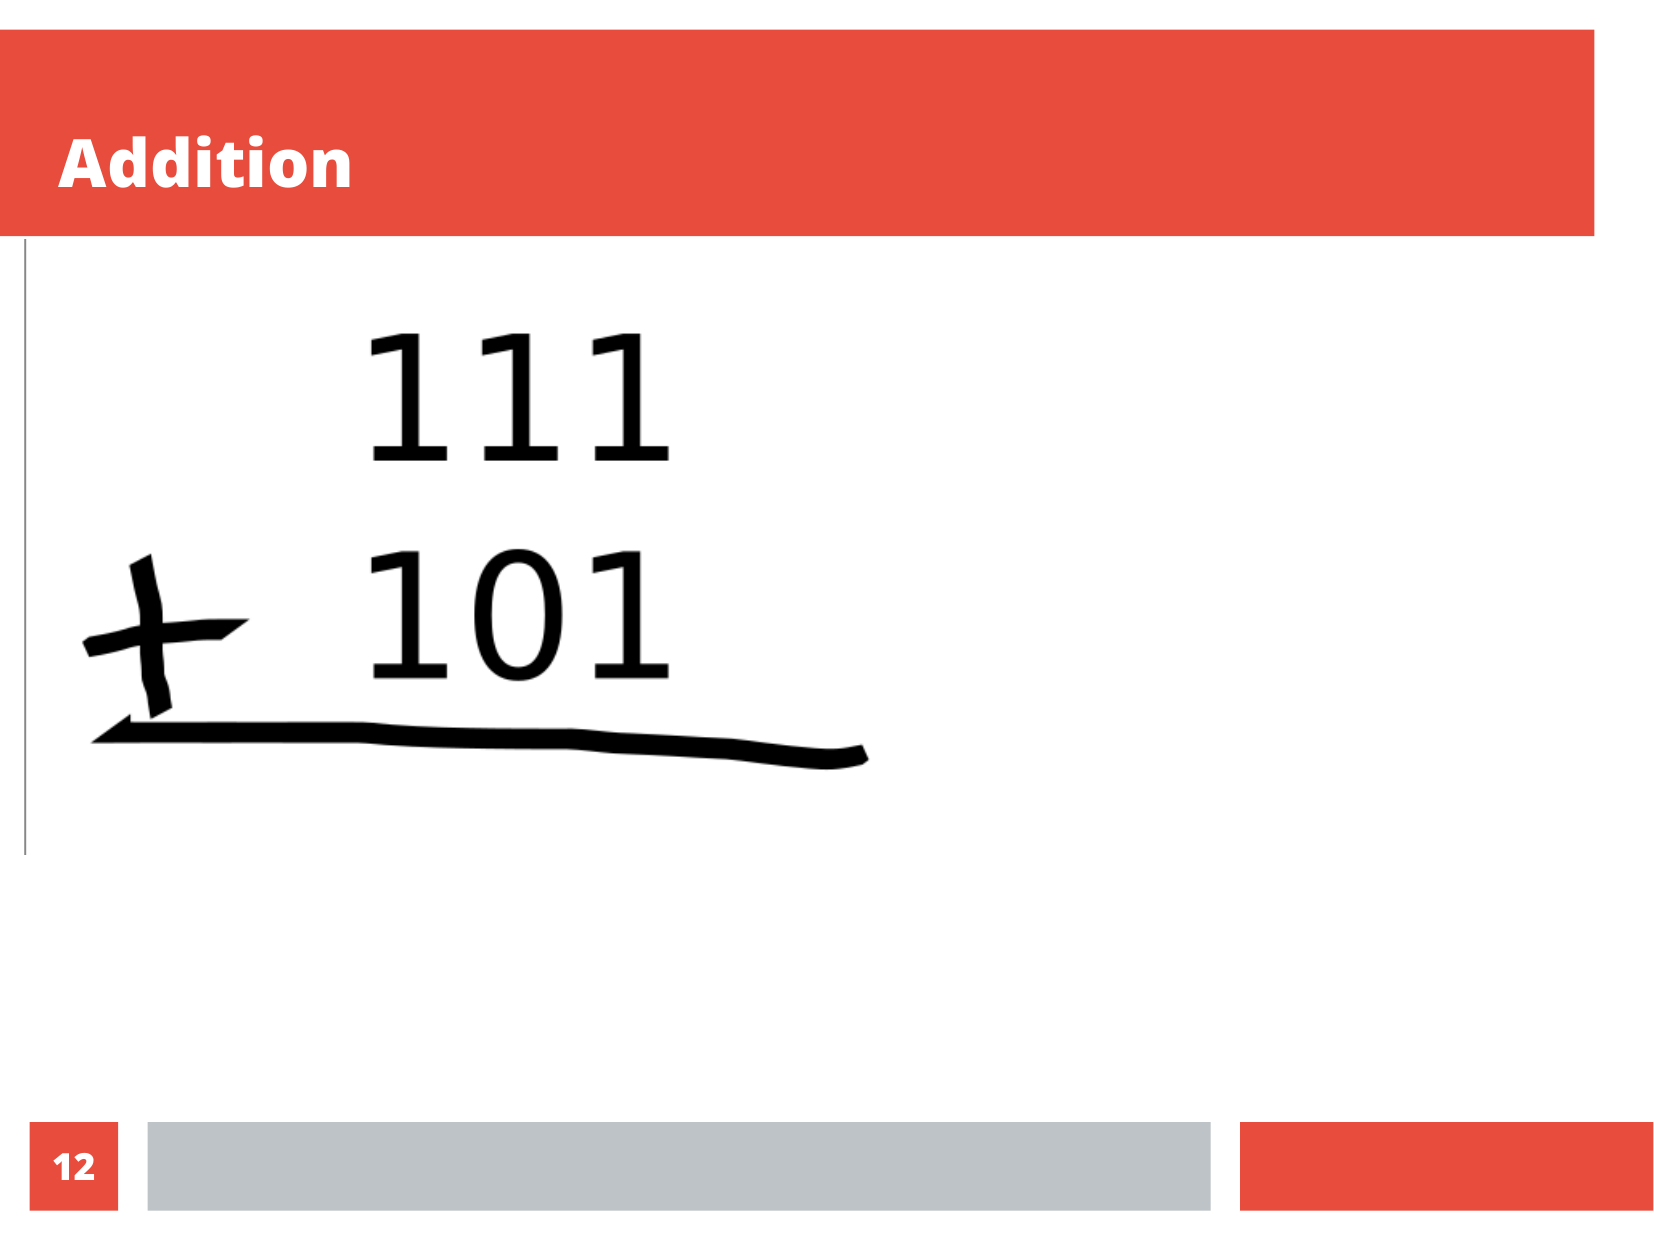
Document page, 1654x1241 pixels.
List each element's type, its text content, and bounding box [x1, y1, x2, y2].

title Addition [59, 59, 1595, 207]
picture [15, 239, 944, 856]
